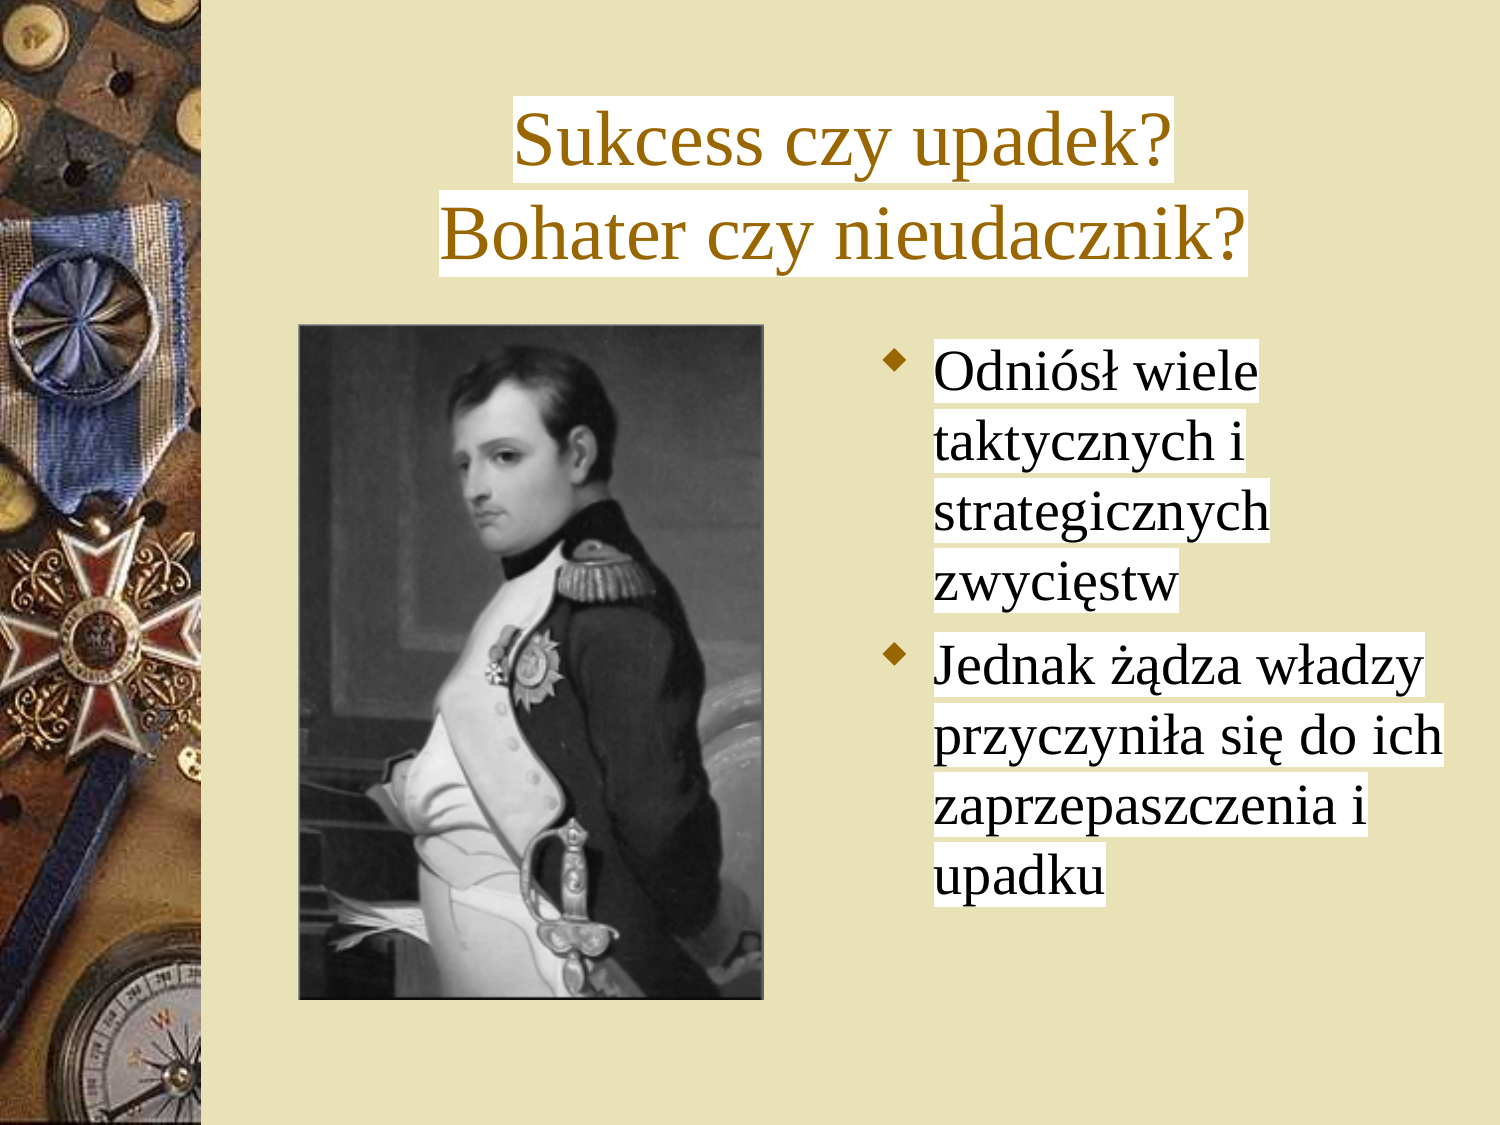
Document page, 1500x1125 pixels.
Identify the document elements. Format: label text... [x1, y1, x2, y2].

picture [298, 324, 764, 1000]
picture [0, 0, 201, 1125]
list Odniósł wiele taktycznych i strategicznych zwycięstw Jednak żądza władzy przyczyniła się do ich zaprzepaszczenia i upadku [862, 324, 1476, 1000]
title Sukcess czy upadek? Bohater czy nieudacznik? [224, 87, 1463, 275]
